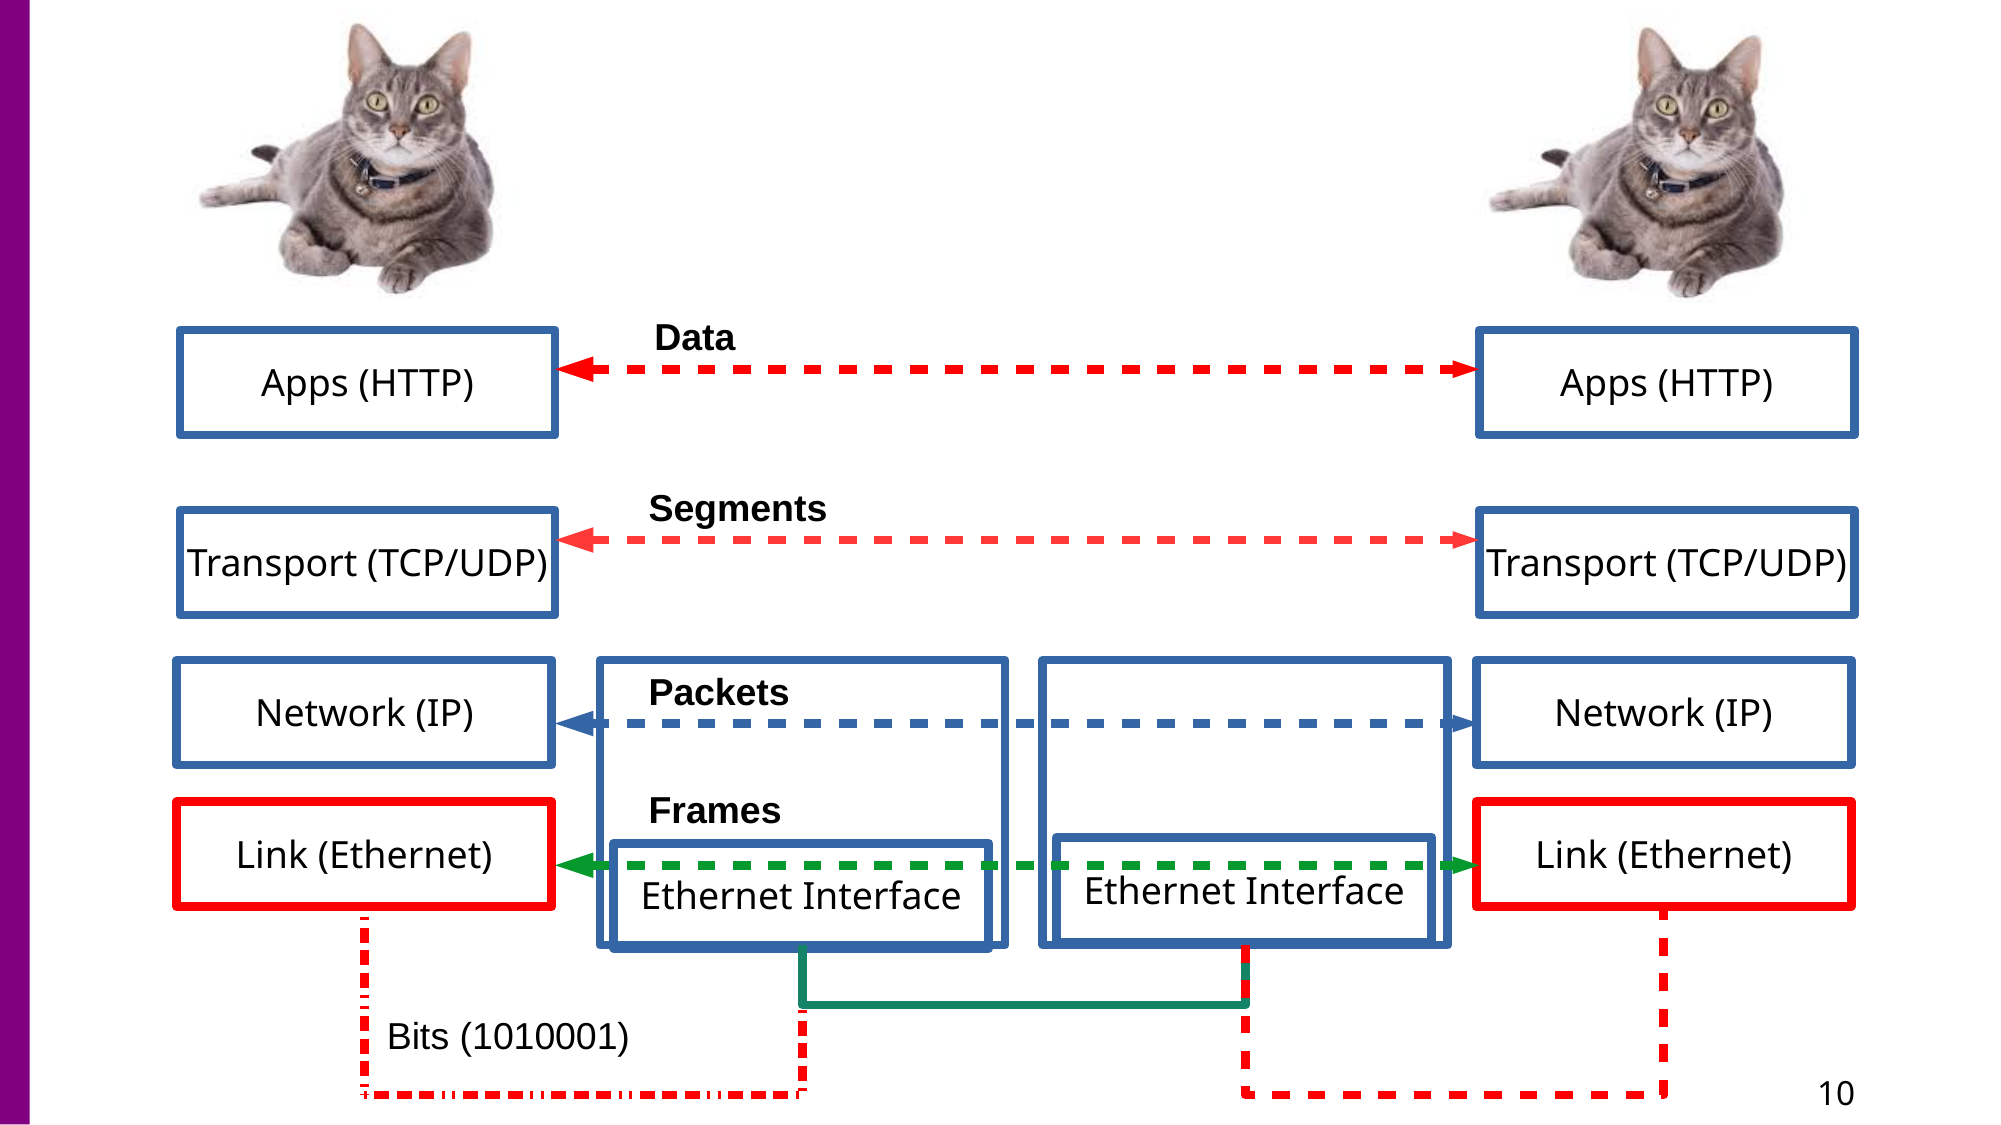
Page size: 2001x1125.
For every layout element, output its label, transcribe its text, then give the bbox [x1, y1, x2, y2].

text_box Packets [633, 663, 805, 721]
text_box Frames [633, 781, 797, 839]
text_box Link (Ethernet) [176, 801, 552, 907]
text_box Network (IP) [176, 660, 552, 766]
text_box Link (Ethernet) [1476, 801, 1852, 907]
text_box Apps (HTTP) [1479, 329, 1855, 436]
text_box Transport (TCP/UDP) [180, 510, 556, 616]
picture [165, 10, 590, 300]
text_box Network (IP) [1476, 660, 1852, 766]
text_box Ethernet Interface [1056, 837, 1432, 941]
text_box Apps (HTTP) [180, 329, 556, 436]
picture [1455, 14, 1880, 305]
text_box Transport (TCP/UDP) [1479, 510, 1855, 616]
text_box Segments [633, 479, 843, 537]
text_box Data [639, 309, 751, 367]
text_box Bits (1010001) [372, 1008, 646, 1066]
text_box Ethernet Interface [613, 843, 989, 941]
